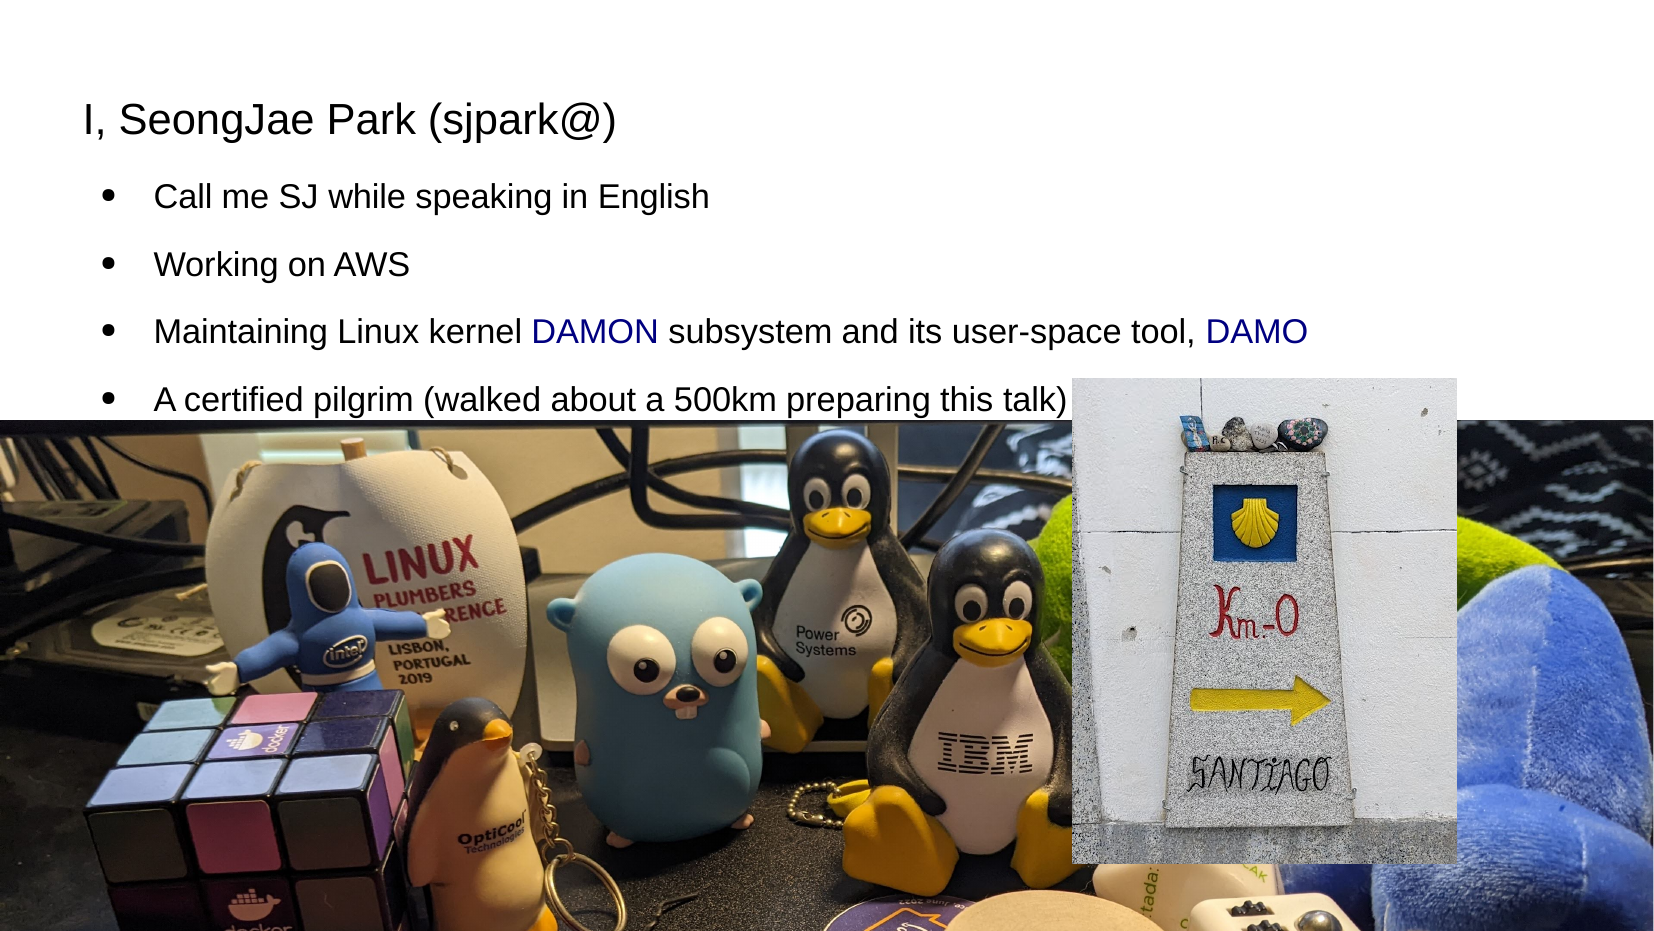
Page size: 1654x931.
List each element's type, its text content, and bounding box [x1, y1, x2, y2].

picture [0, 378, 1654, 931]
list Call me SJ while speaking in English Working on AWS Maintaining Linux kernel DAMON subsystem and its user-space tool, DAMO A certified pilgrim (walked about a 500km preparing this talk) [82, 177, 1571, 420]
title I, SeongJae Park (sjpark@) [82, 81, 1571, 157]
